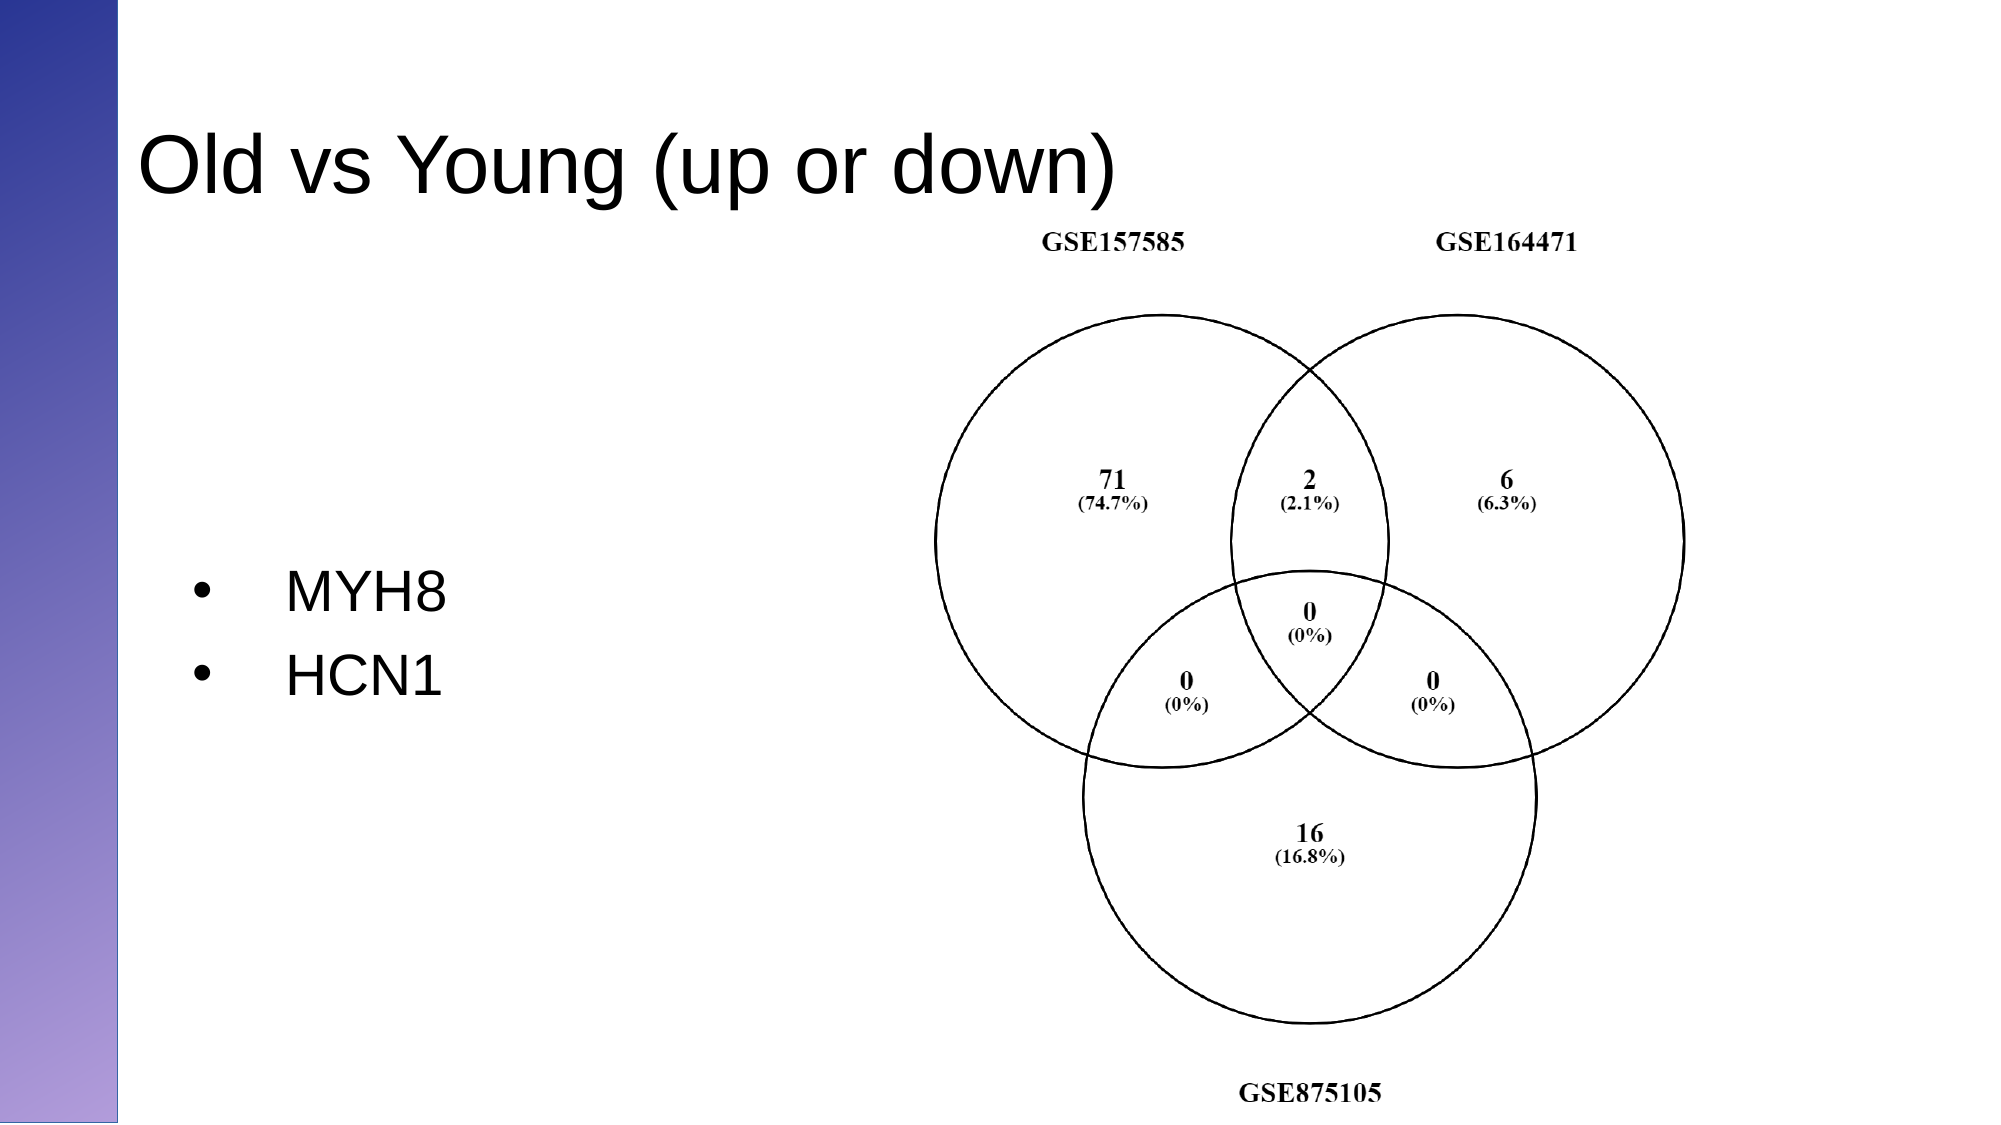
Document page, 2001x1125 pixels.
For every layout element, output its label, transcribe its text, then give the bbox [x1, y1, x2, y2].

list MYH8 HCN1 [192, 561, 1034, 718]
text_box [0, 0, 118, 1123]
picture [817, 277, 1802, 1125]
title Old vs Young (up or down) [137, 59, 1863, 277]
